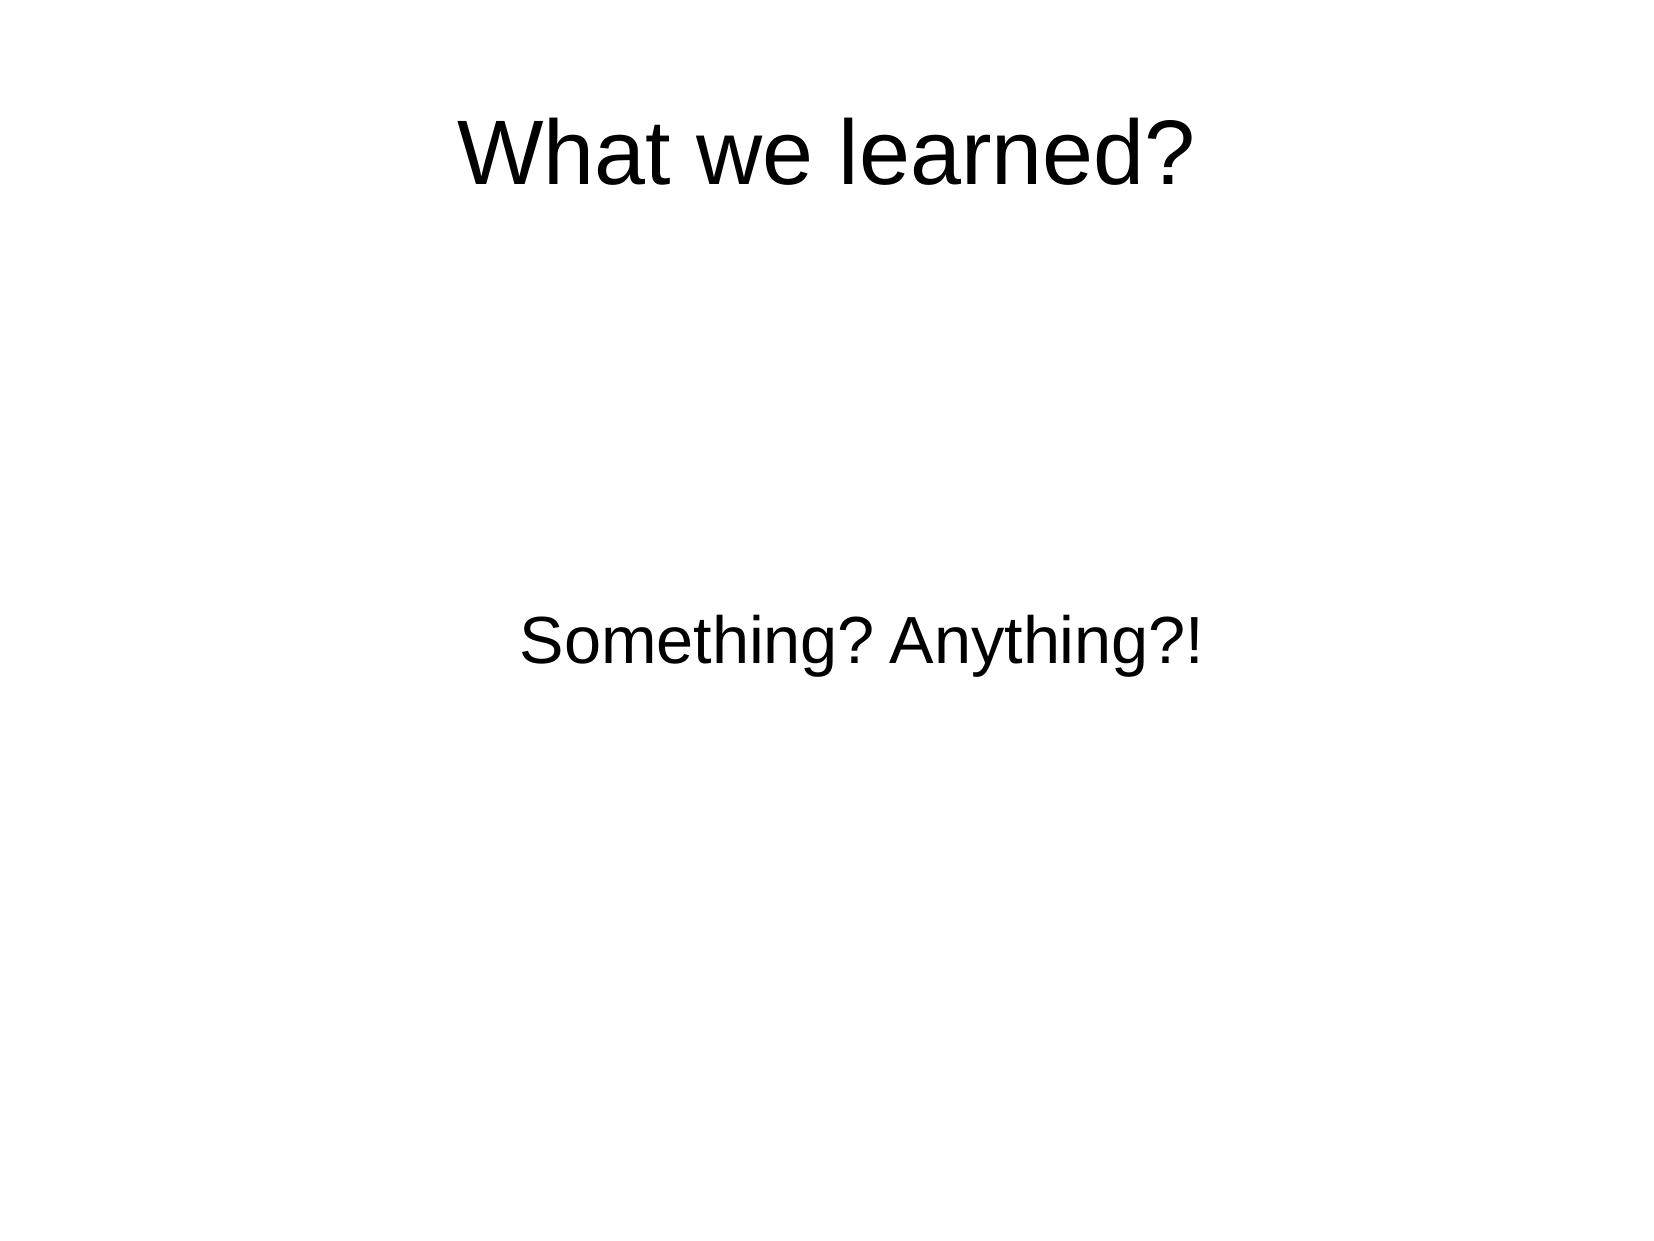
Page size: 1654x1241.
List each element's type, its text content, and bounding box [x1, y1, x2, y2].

list Something? Anything?! [82, 290, 1571, 1010]
title What we learned? [82, 49, 1571, 257]
